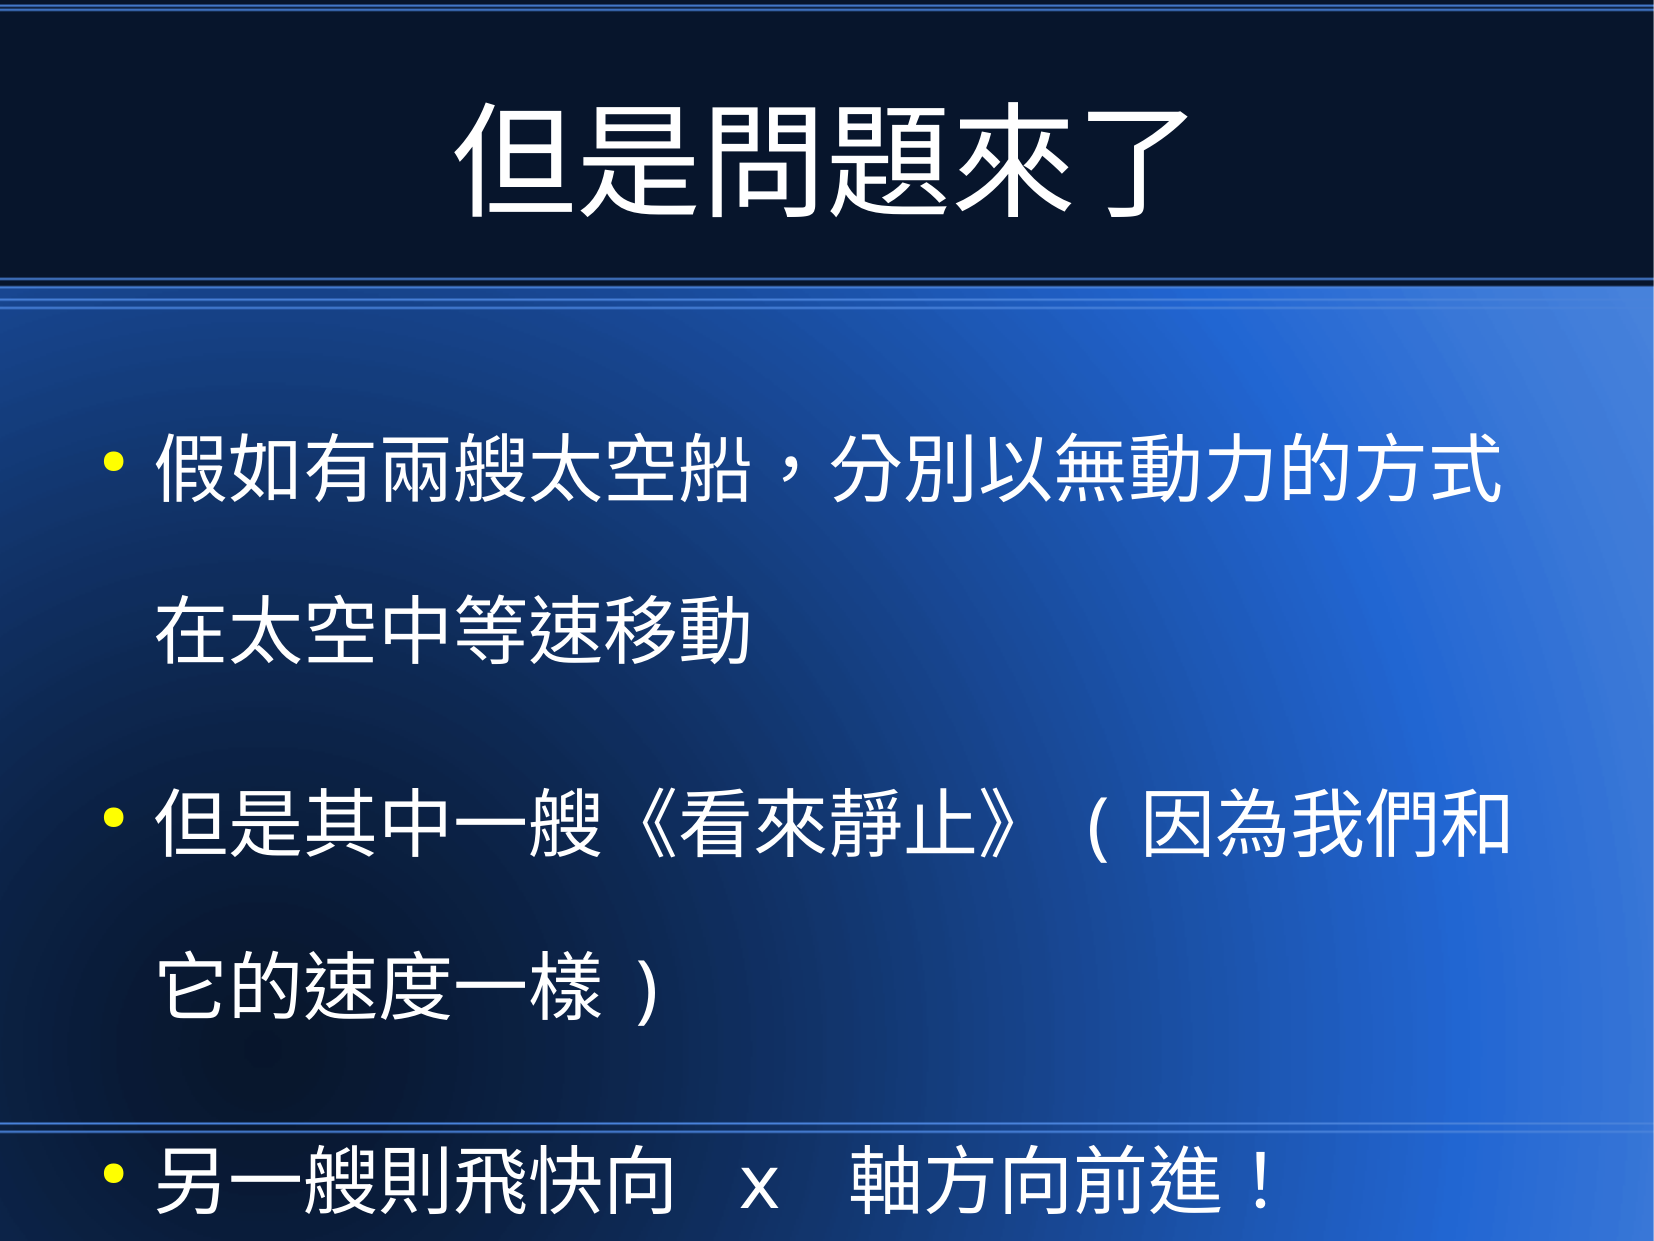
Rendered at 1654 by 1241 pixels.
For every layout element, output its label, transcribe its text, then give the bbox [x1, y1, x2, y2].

list 假如有兩艘太空船，分別以無動力的方式在太空中等速移動 但是其中一艘《看來靜止》(因為我們和它的速度一樣) 另一艘則飛快向 x 軸方向前進！ [82, 355, 1571, 1241]
picture [0, 0, 1654, 1241]
title 但是問題來了 [82, 49, 1571, 257]
